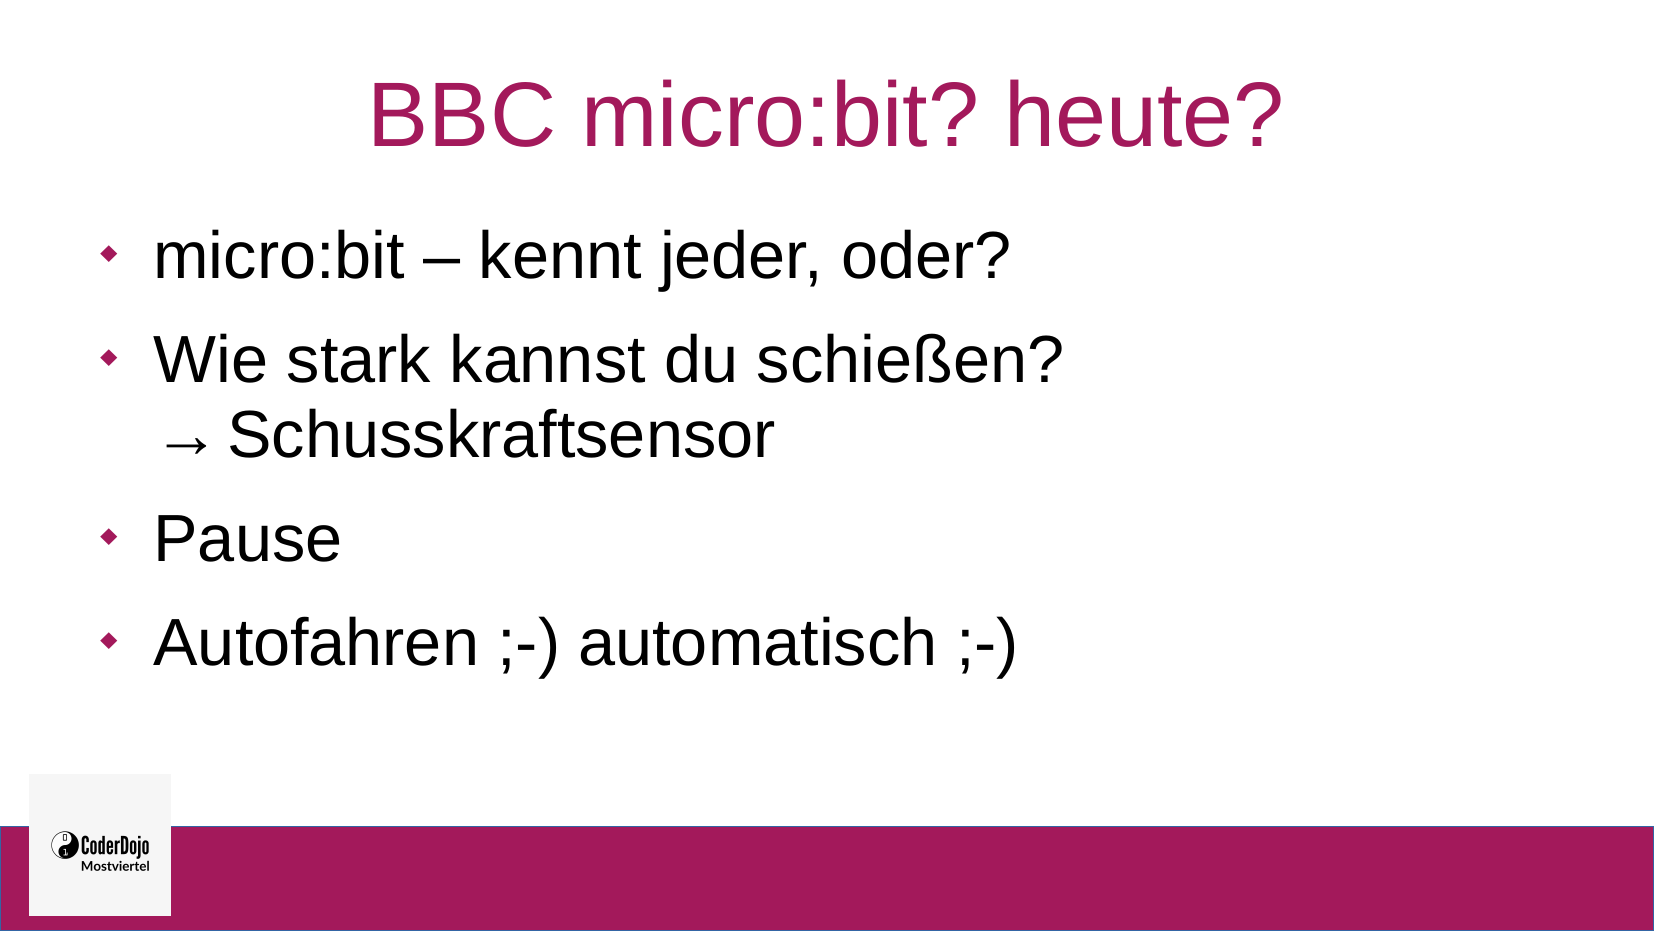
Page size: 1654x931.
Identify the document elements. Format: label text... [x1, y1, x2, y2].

title BBC micro:bit? heute? [82, 37, 1571, 193]
list micro:bit – kennt jeder, oder? Wie stark kannst du schießen? → Schusskraftsensor Pause Autofahren ;-) automatisch ;-) [82, 217, 1571, 758]
picture [29, 774, 171, 916]
